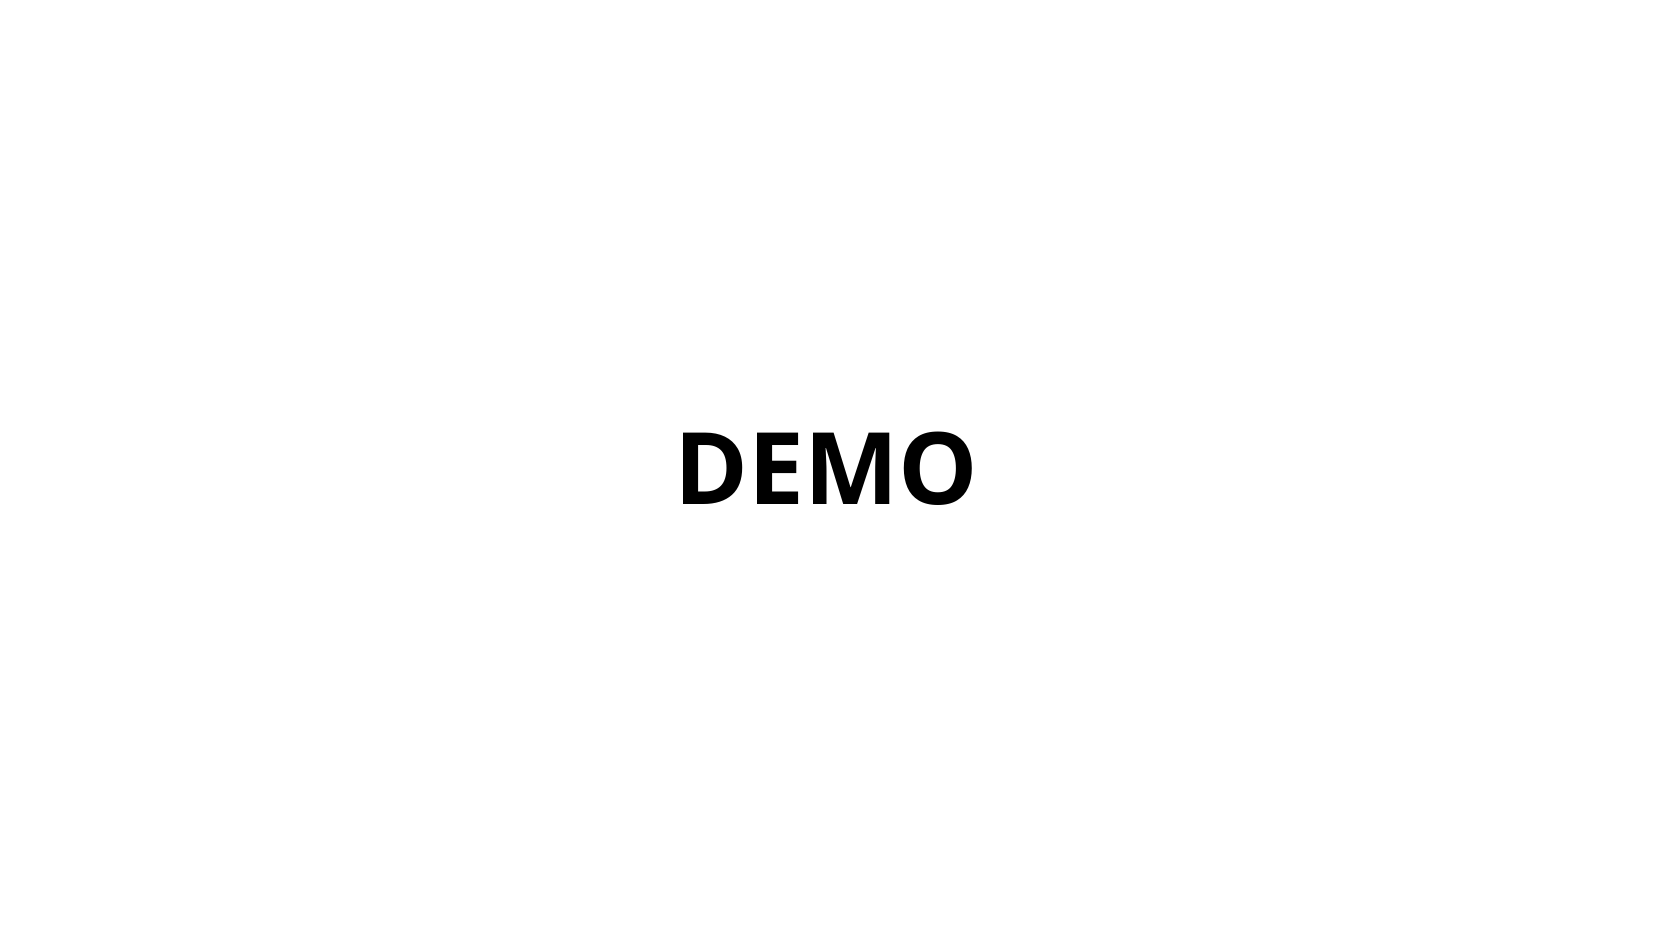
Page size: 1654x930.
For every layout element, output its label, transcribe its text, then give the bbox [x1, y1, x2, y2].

subtitle DEMO [0, 0, 1654, 930]
